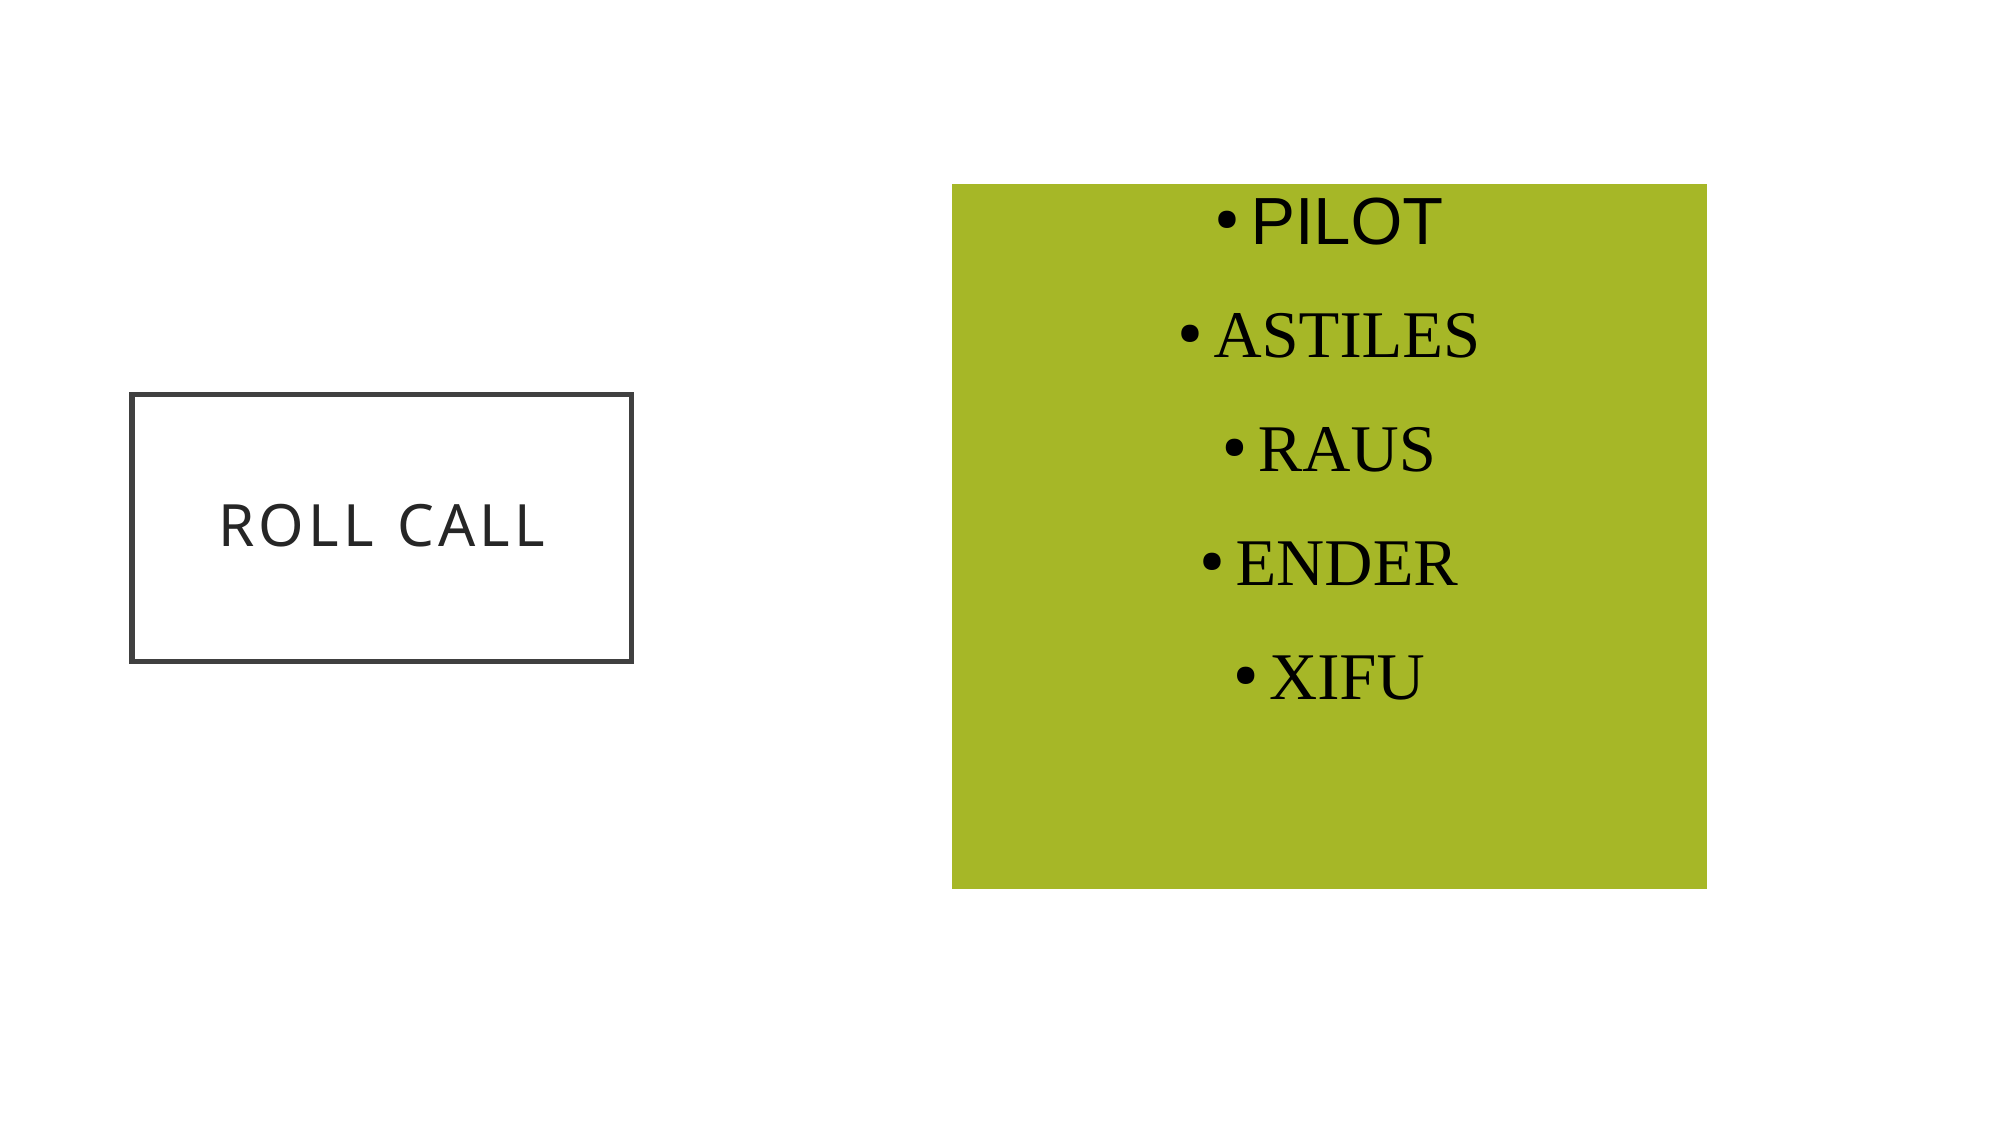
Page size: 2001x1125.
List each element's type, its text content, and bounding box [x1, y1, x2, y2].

table_header PILOT [952, 184, 1707, 298]
table_cell [952, 754, 1707, 889]
title ROLL CALL [131, 394, 632, 662]
table_cell ENDER [952, 526, 1707, 640]
table_cell XIFU [952, 640, 1707, 754]
table_cell RAUS [952, 412, 1707, 526]
table_cell ASTILES [952, 298, 1707, 412]
text_box [791, 132, 1868, 942]
